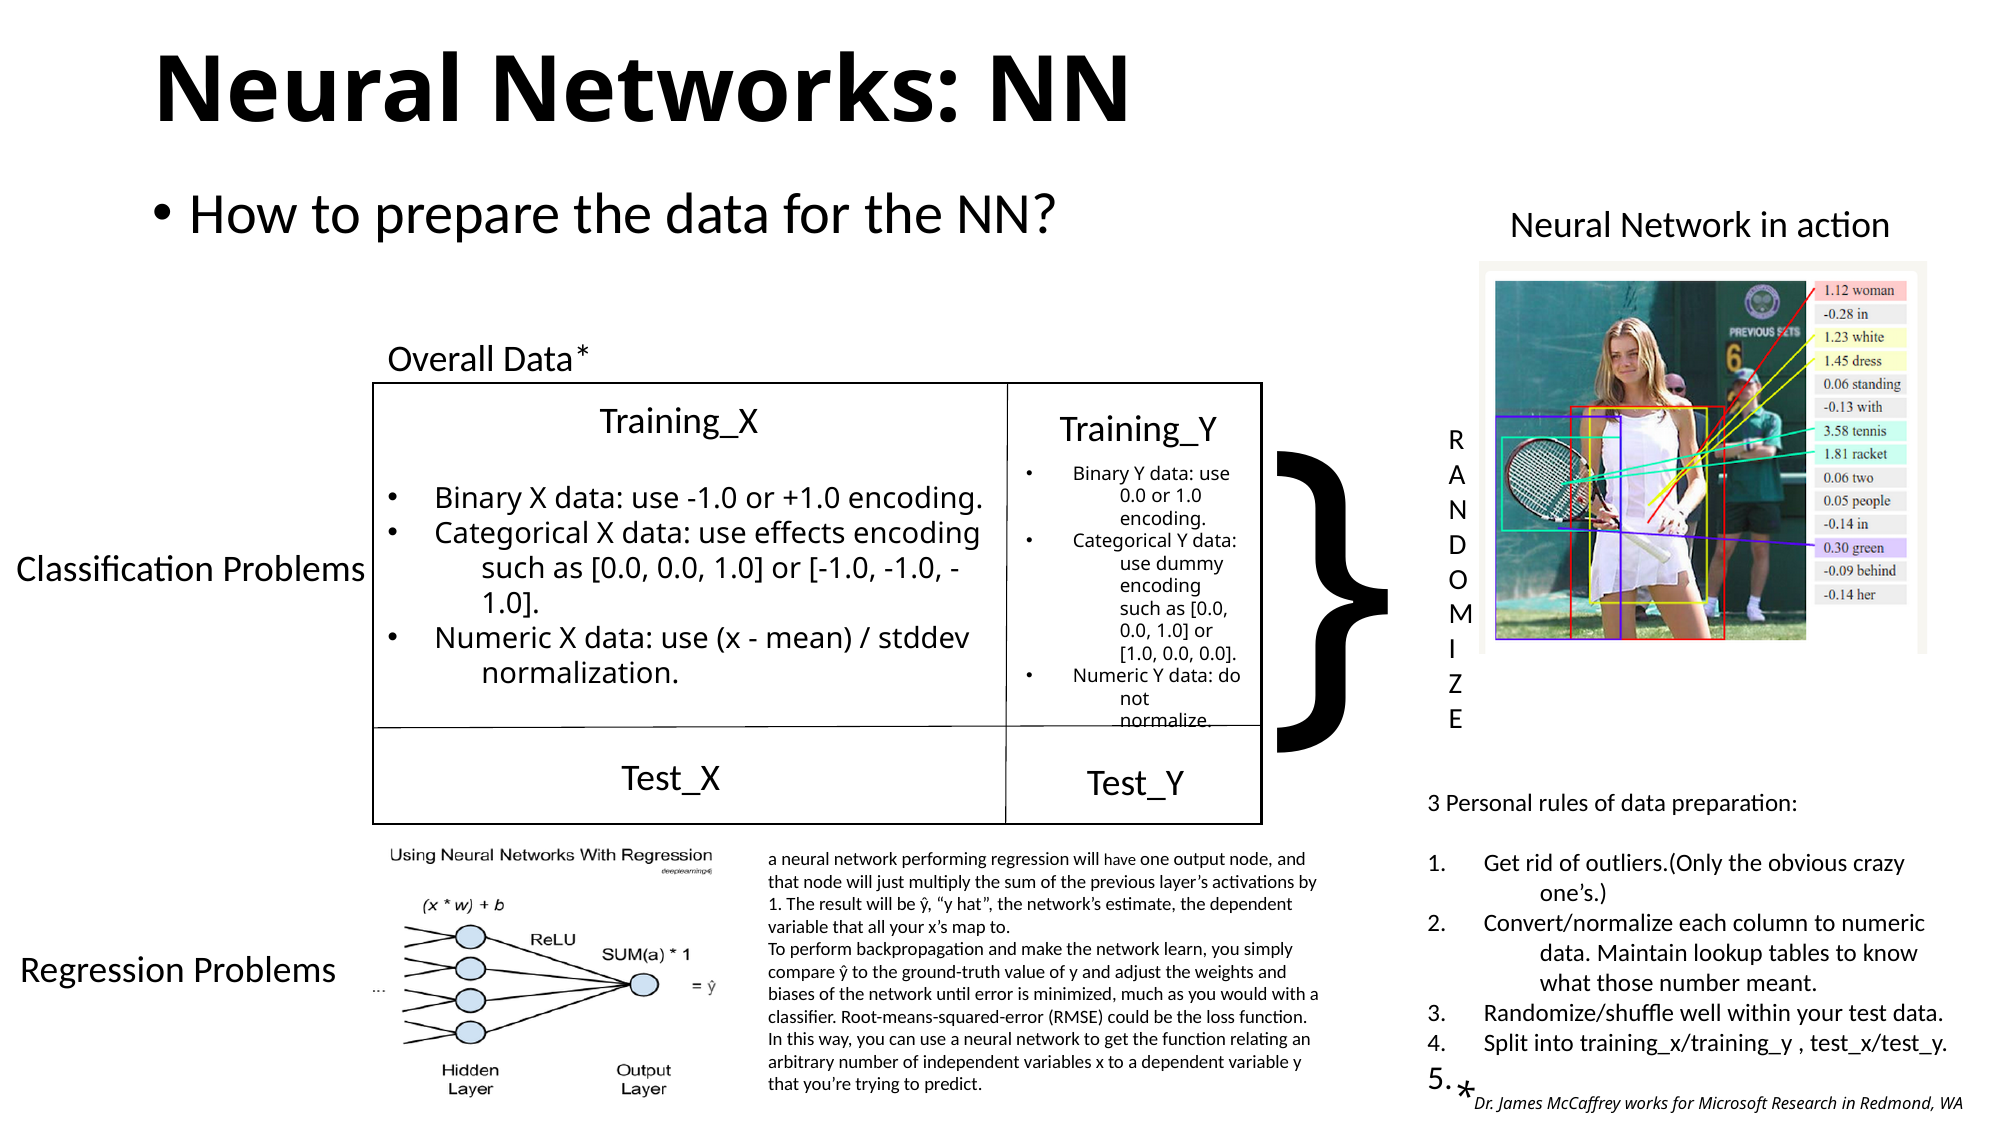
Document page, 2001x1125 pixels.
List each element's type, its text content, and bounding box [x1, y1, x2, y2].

text_box Neural Network in action [1495, 193, 1906, 253]
text_box [1007, 383, 1251, 725]
text_box Regression Problems [4, 937, 427, 999]
text_box 3 Personal rules of data preparation: Get rid of outliers.(Only the obvious crazy one’s.) Convert/normalize each column to numeric data. Maintain lookup tables to know what those number meant. Randomize/shuffle well within your test data. Split into training_x/training_y , test_x/test_y. [1412, 778, 1977, 1108]
text_box [373, 383, 1007, 727]
text_box Classification Problems [1, 536, 372, 597]
picture [1479, 261, 1928, 654]
text_box R A N D O M I Z E [1433, 412, 1495, 746]
text_box Test_Y [1071, 750, 1203, 812]
text_box Training_X [584, 388, 851, 450]
text_box Binary X data: use -1.0 or +1.0 encoding. Categorical X data: use effects encoding such as [0.0, 0.0, 1.0] or [-1.0, -1.0, -1.0]. Numeric X data: use (x - mean) / stddev normalization. [372, 471, 1003, 697]
text_box Binary Y data: use 0.0 or 1.0 encoding. Categorical Y data: use dummy encoding such as [0.0, 0.0, 1.0] or [1.0, 0.0, 0.0]. Numeric Y data: do not normalize. [1011, 454, 1261, 739]
text_box Overall Data* [372, 326, 622, 387]
picture [359, 839, 728, 1105]
text_box Test_X [606, 745, 739, 807]
text_box } [1251, 345, 1396, 776]
title Neural Networks: NN [137, 33, 1863, 150]
list How to prepare the data for the NN? [137, 176, 1748, 270]
text_box *Dr. James McCaffrey works for Microsoft Research in Redmond, WA [1438, 1064, 2000, 1124]
text_box [373, 727, 1005, 824]
text_box Training_Y [1044, 396, 1251, 454]
text_box a neural network performing regression will have one output node, and that node will just multiply the sum of the previous layer’s activations by 1. The result will be ŷ, “y hat”, the network’s estimate, the dependent variable that all your x’s map to. To perform backpropagation and make the network learn, you simply compare ŷ to the ground-truth value of y and adjust the weights and biases of the network until error is minimized, much as you would with a classifier. Root-means-squared-error (RMSE) could be the loss function. In this way, you can use a neural network to get the function relating an arbitrary number of independent variables x to a dependent variable y that you’re trying to predict. [753, 839, 1344, 1110]
text_box [1007, 727, 1261, 824]
